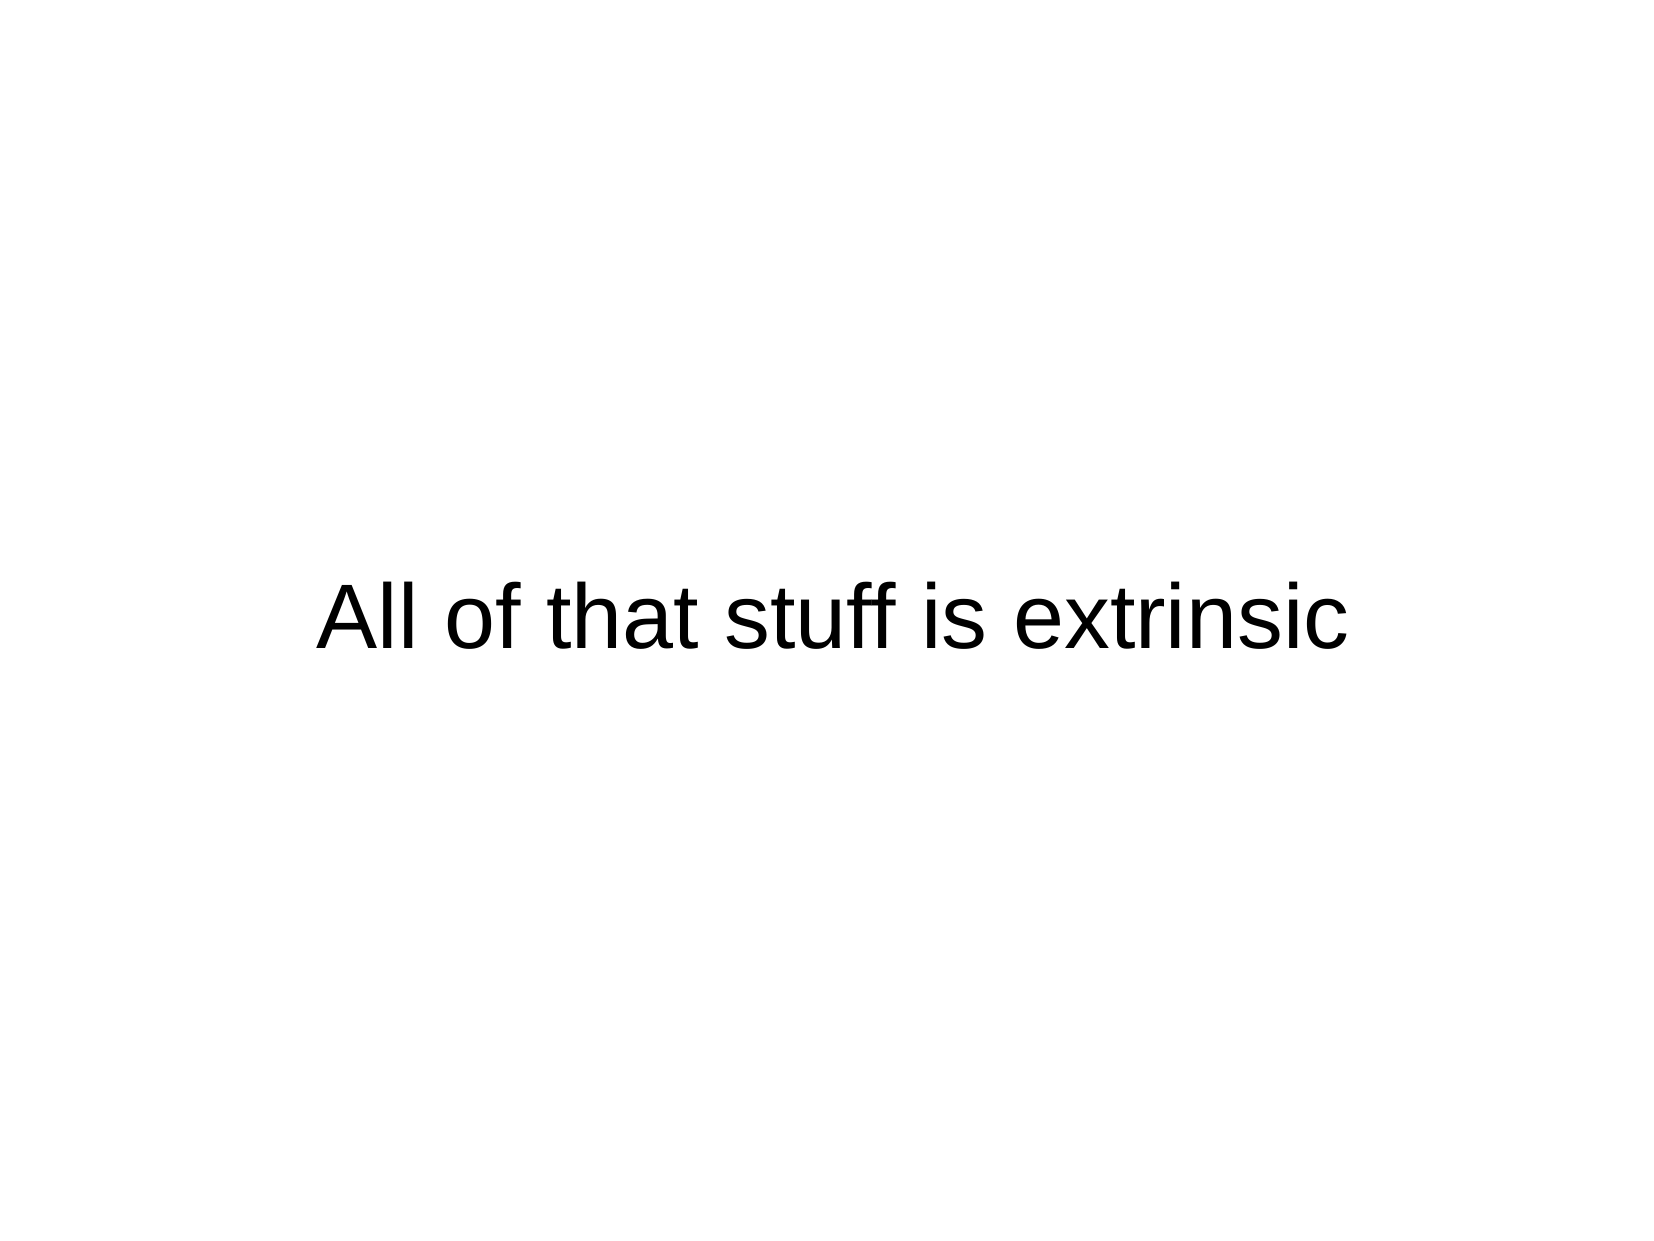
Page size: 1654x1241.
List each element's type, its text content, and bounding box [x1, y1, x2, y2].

title All of that stuff is extrinsic [90, 512, 1579, 721]
